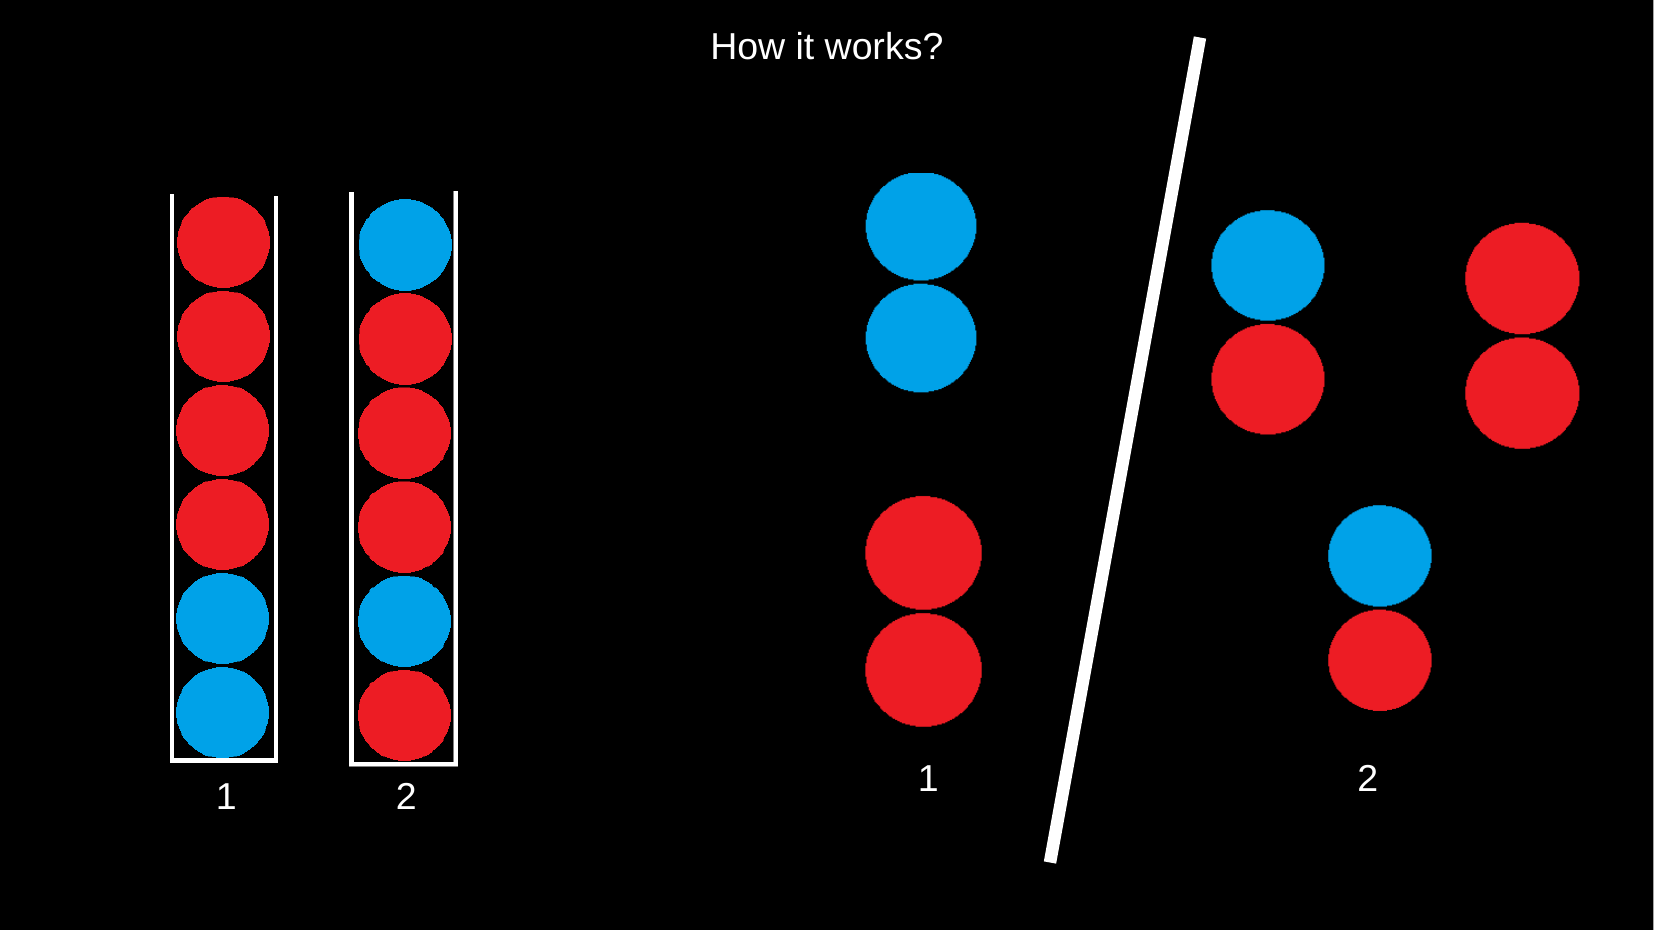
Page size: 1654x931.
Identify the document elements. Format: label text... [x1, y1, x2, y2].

picture [843, 173, 997, 413]
text_box 2 [381, 768, 457, 826]
text_box 1 [903, 750, 979, 807]
text_box 1 [201, 768, 277, 826]
picture [1196, 208, 1351, 451]
picture [150, 176, 485, 788]
text_box 2 [1342, 750, 1418, 807]
picture [1462, 214, 1613, 451]
picture [1308, 488, 1463, 713]
picture [862, 487, 1016, 728]
text_box How it works? [0, 18, 1654, 76]
